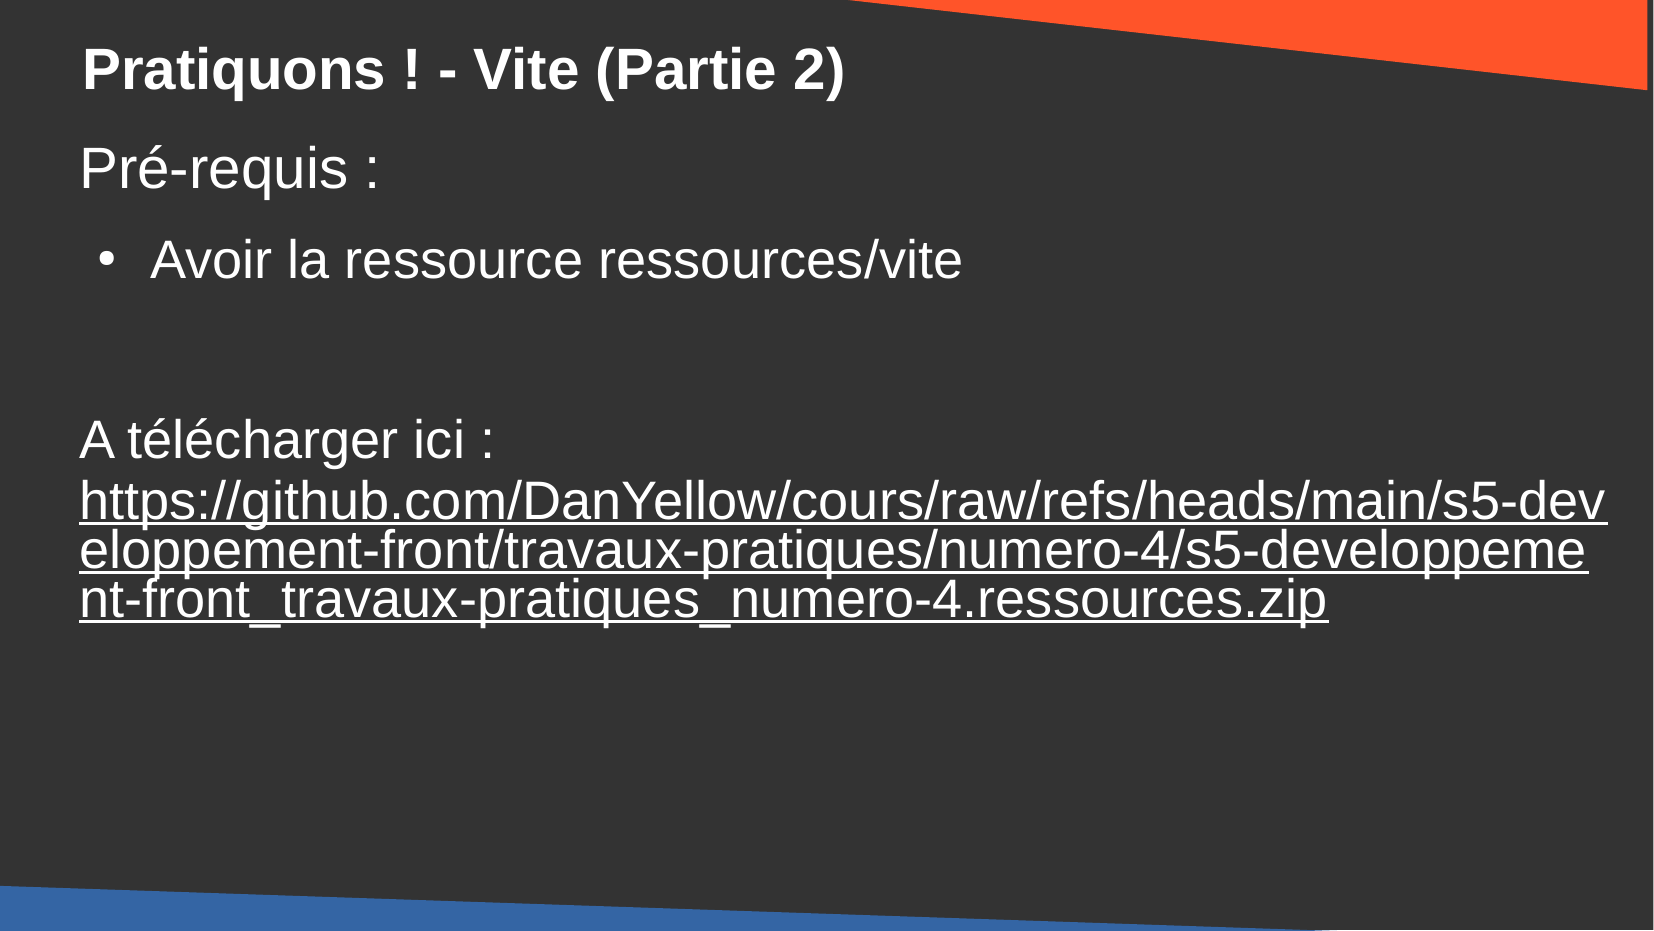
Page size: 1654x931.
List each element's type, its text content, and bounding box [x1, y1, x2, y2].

text_box [848, 0, 1648, 91]
title Pratiquons ! - Vite (Partie 2) [82, 37, 1571, 114]
list Pré-requis : Avoir la ressource ressources/vite A télécharger ici : https://github.com/DanYellow/cours/raw/refs/heads/main/s5-developpement-front/travaux-pratiques/numero-4/s5-developpement-front_travaux-pratiques_numero-4.ressources.zip [79, 135, 1619, 721]
text_box [0, 885, 1337, 931]
